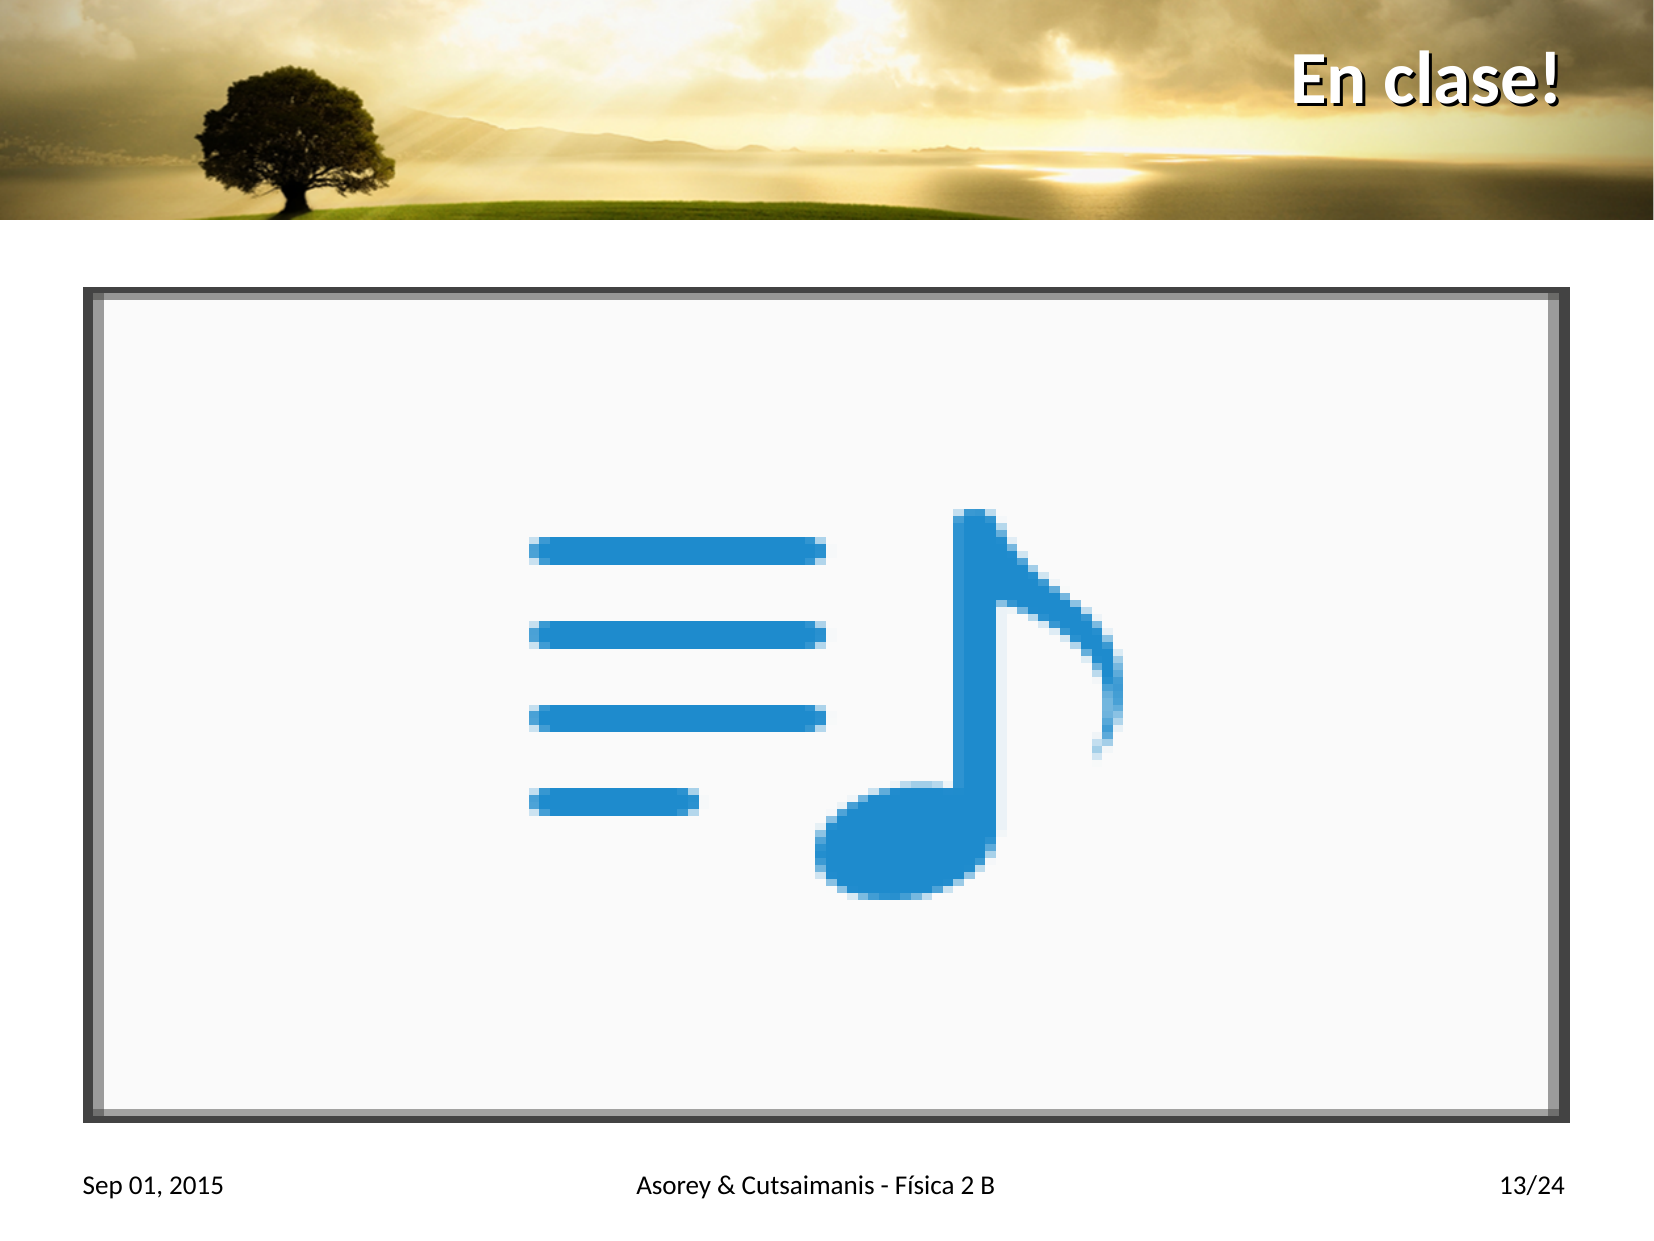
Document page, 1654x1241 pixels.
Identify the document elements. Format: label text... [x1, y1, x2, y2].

title En clase! [75, 19, 1564, 151]
picture [0, 0, 1654, 220]
text_box [82, 286, 1571, 1124]
